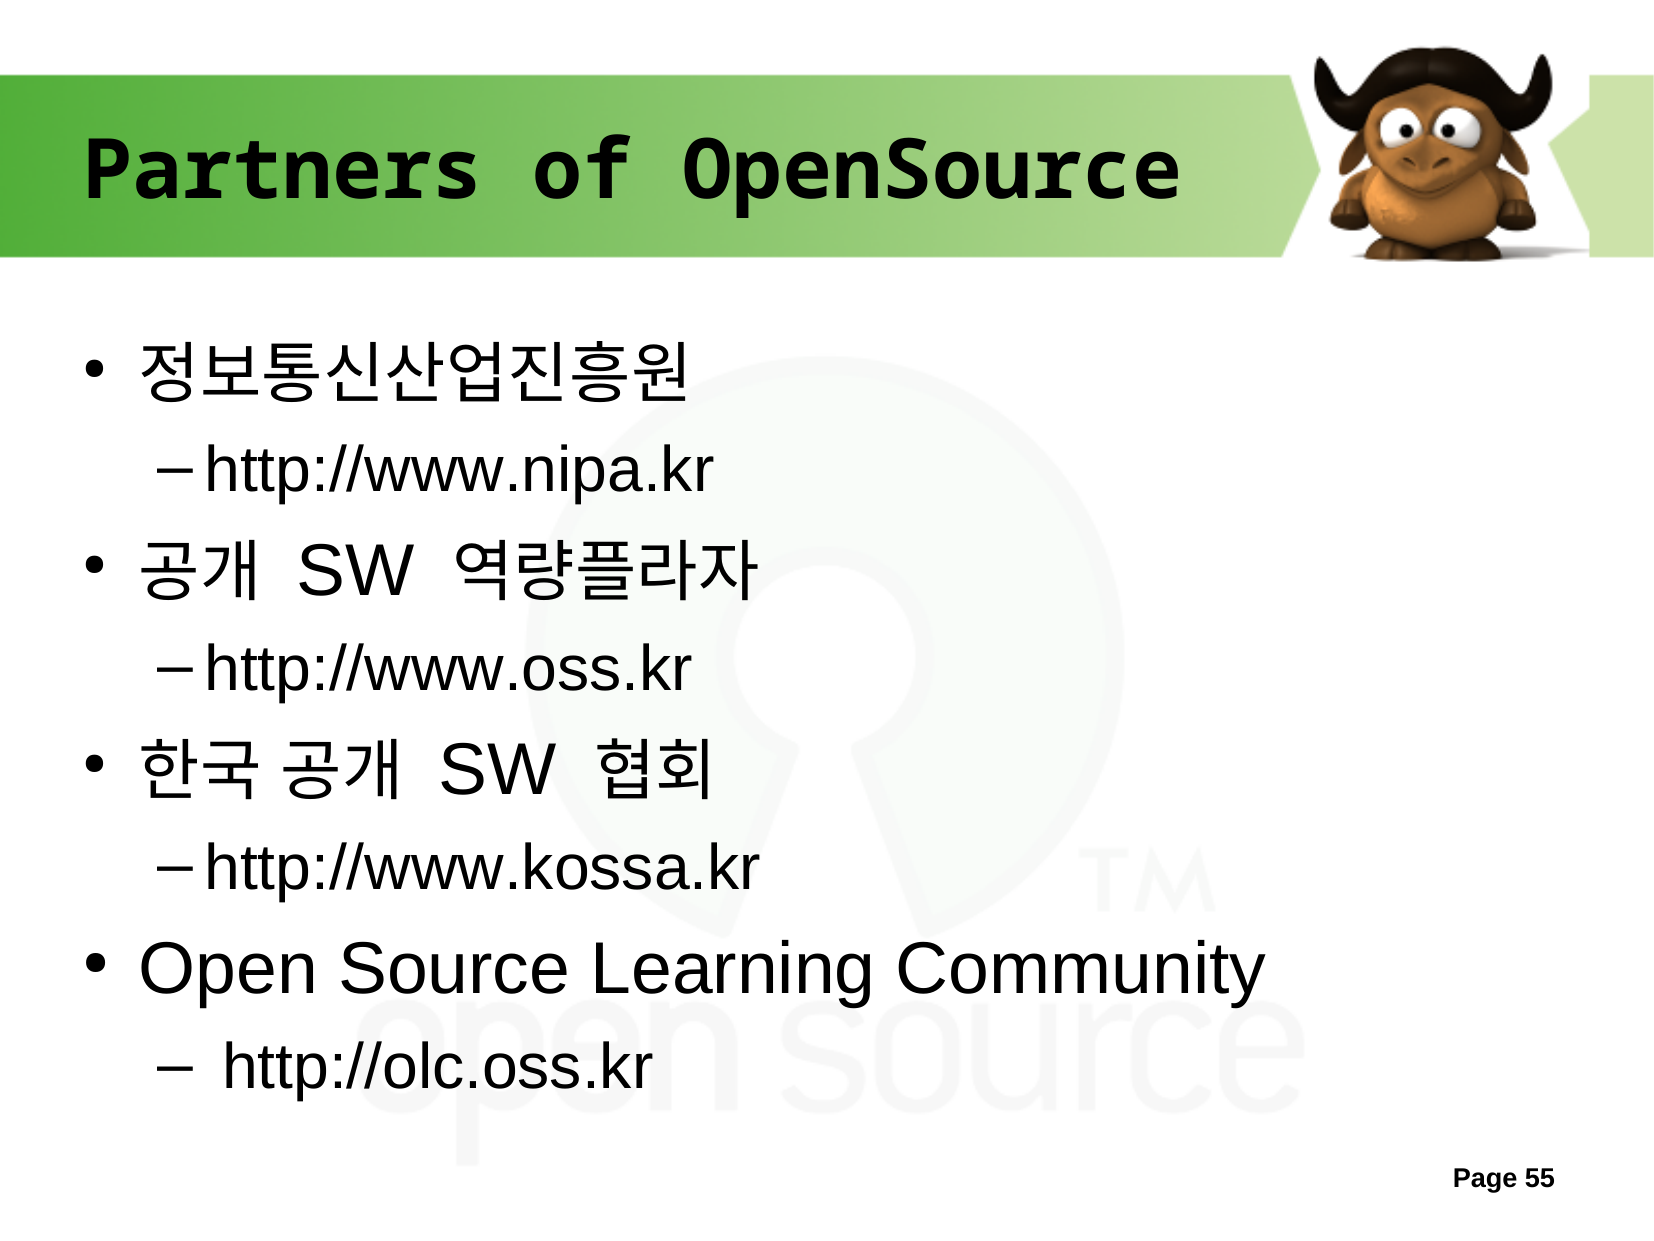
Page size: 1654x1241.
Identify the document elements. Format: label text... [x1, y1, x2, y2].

picture [0, 0, 1654, 1241]
list 정보통신산업진흥원 http://www.nipa.kr 공개 SW 역량플라자 http://www.oss.kr 한국 공개 SW 협회 http://www.kossa.kr Open Source Learning Community http://olc.oss.kr [82, 330, 1571, 1134]
title Partners of OpenSource [82, 61, 1571, 269]
